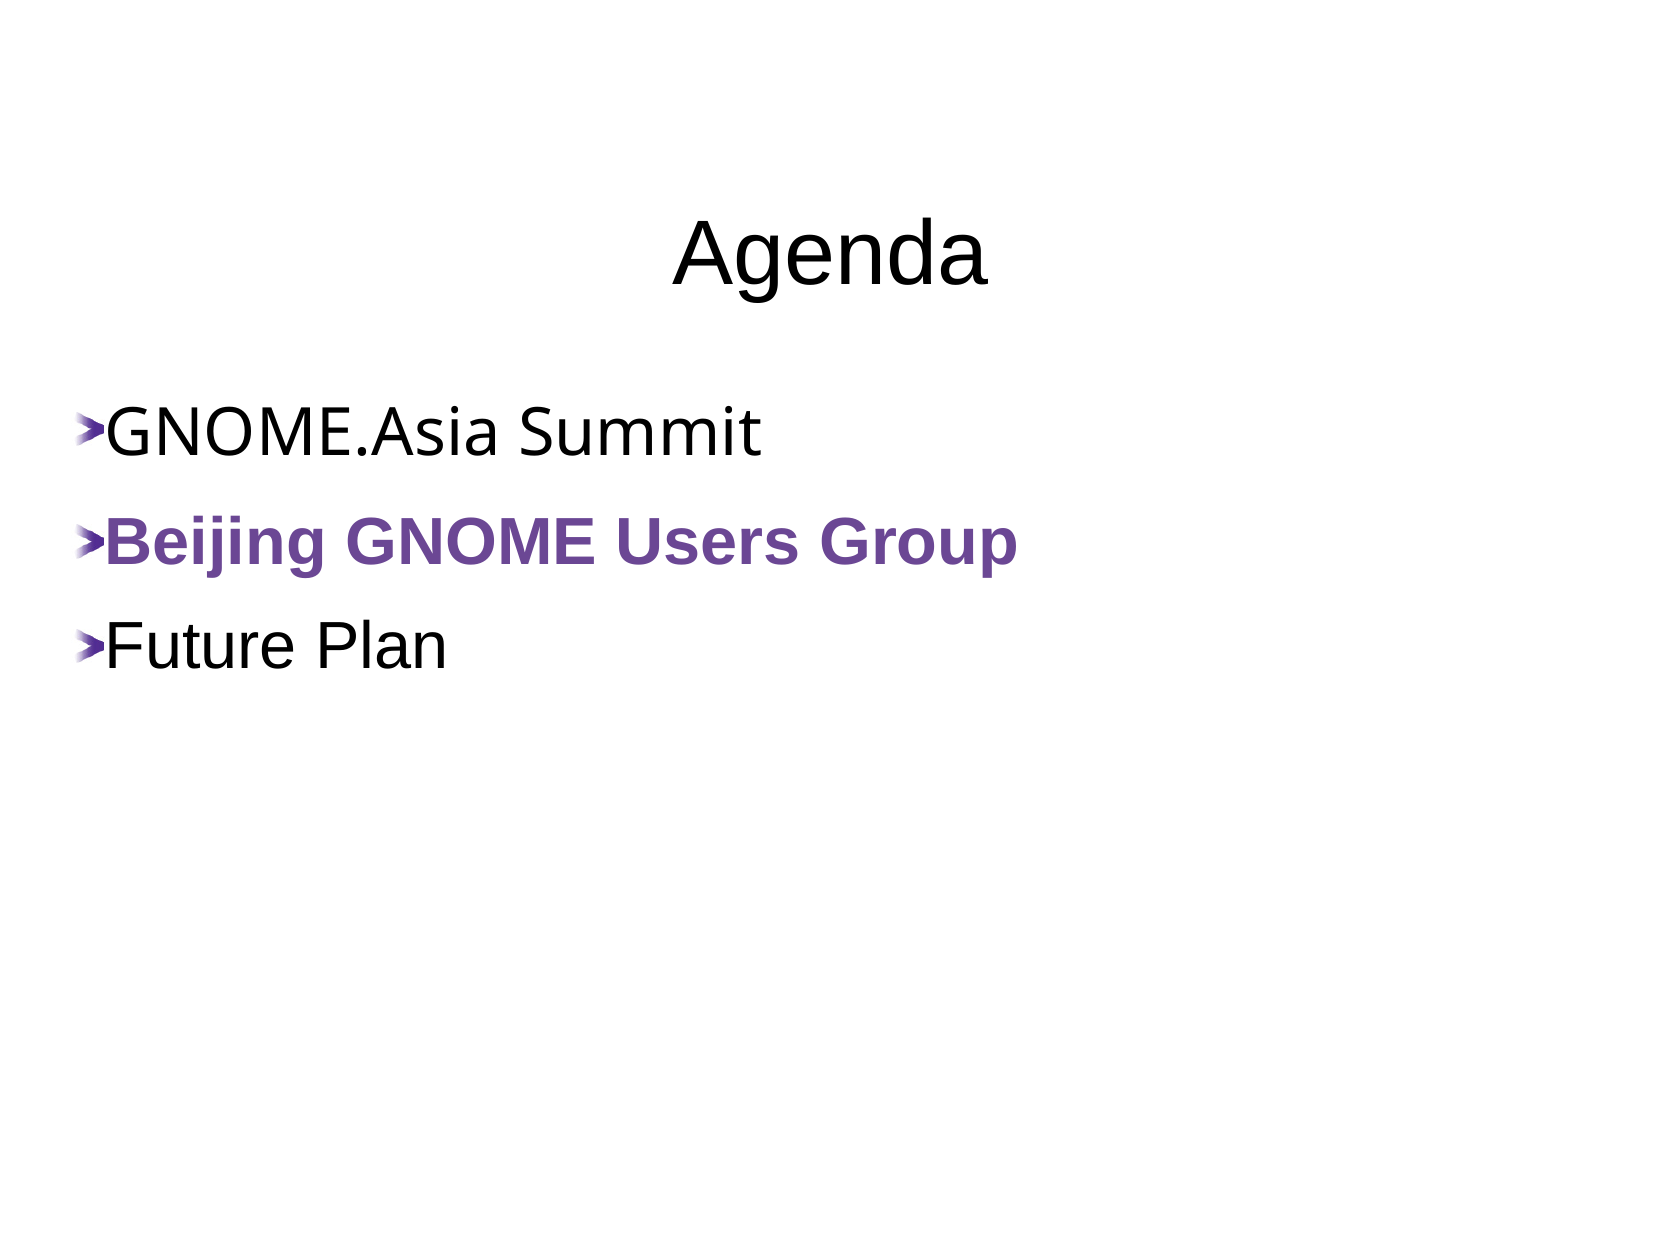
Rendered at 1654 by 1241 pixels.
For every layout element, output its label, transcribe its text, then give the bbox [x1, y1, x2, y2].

title Agenda [76, 135, 1585, 377]
list GNOME.Asia Summit Beijing GNOME Users Group Future Plan [0, 383, 1591, 801]
